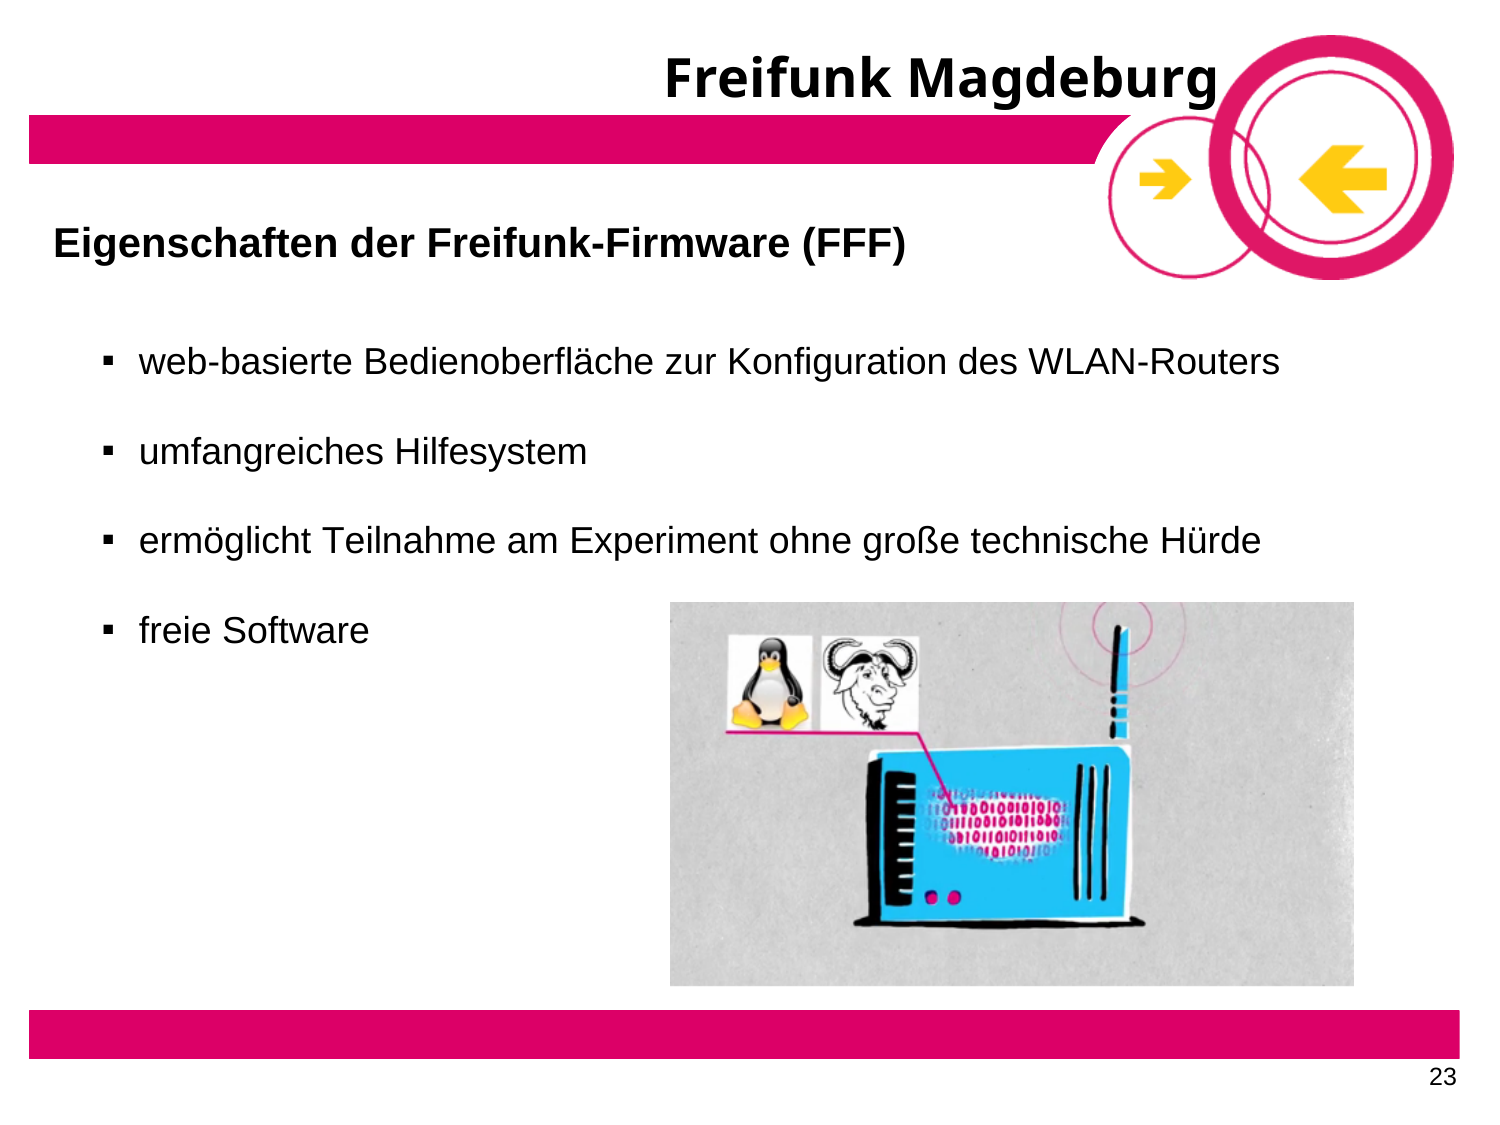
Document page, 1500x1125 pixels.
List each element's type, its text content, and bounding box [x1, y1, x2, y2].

picture [670, 602, 1354, 989]
picture [1107, 35, 1454, 280]
text_box Eigenschaften der Freifunk-Firmware (FFF) [53, 216, 1046, 296]
picture [1107, 73, 1114, 91]
text_box web-basierte Bedienoberfläche zur Konfiguration des WLAN-Routers umfangreiches Hilfesystem ermöglicht Teilnahme am Experiment ohne große technische Hürde freie Software [68, 337, 1297, 976]
